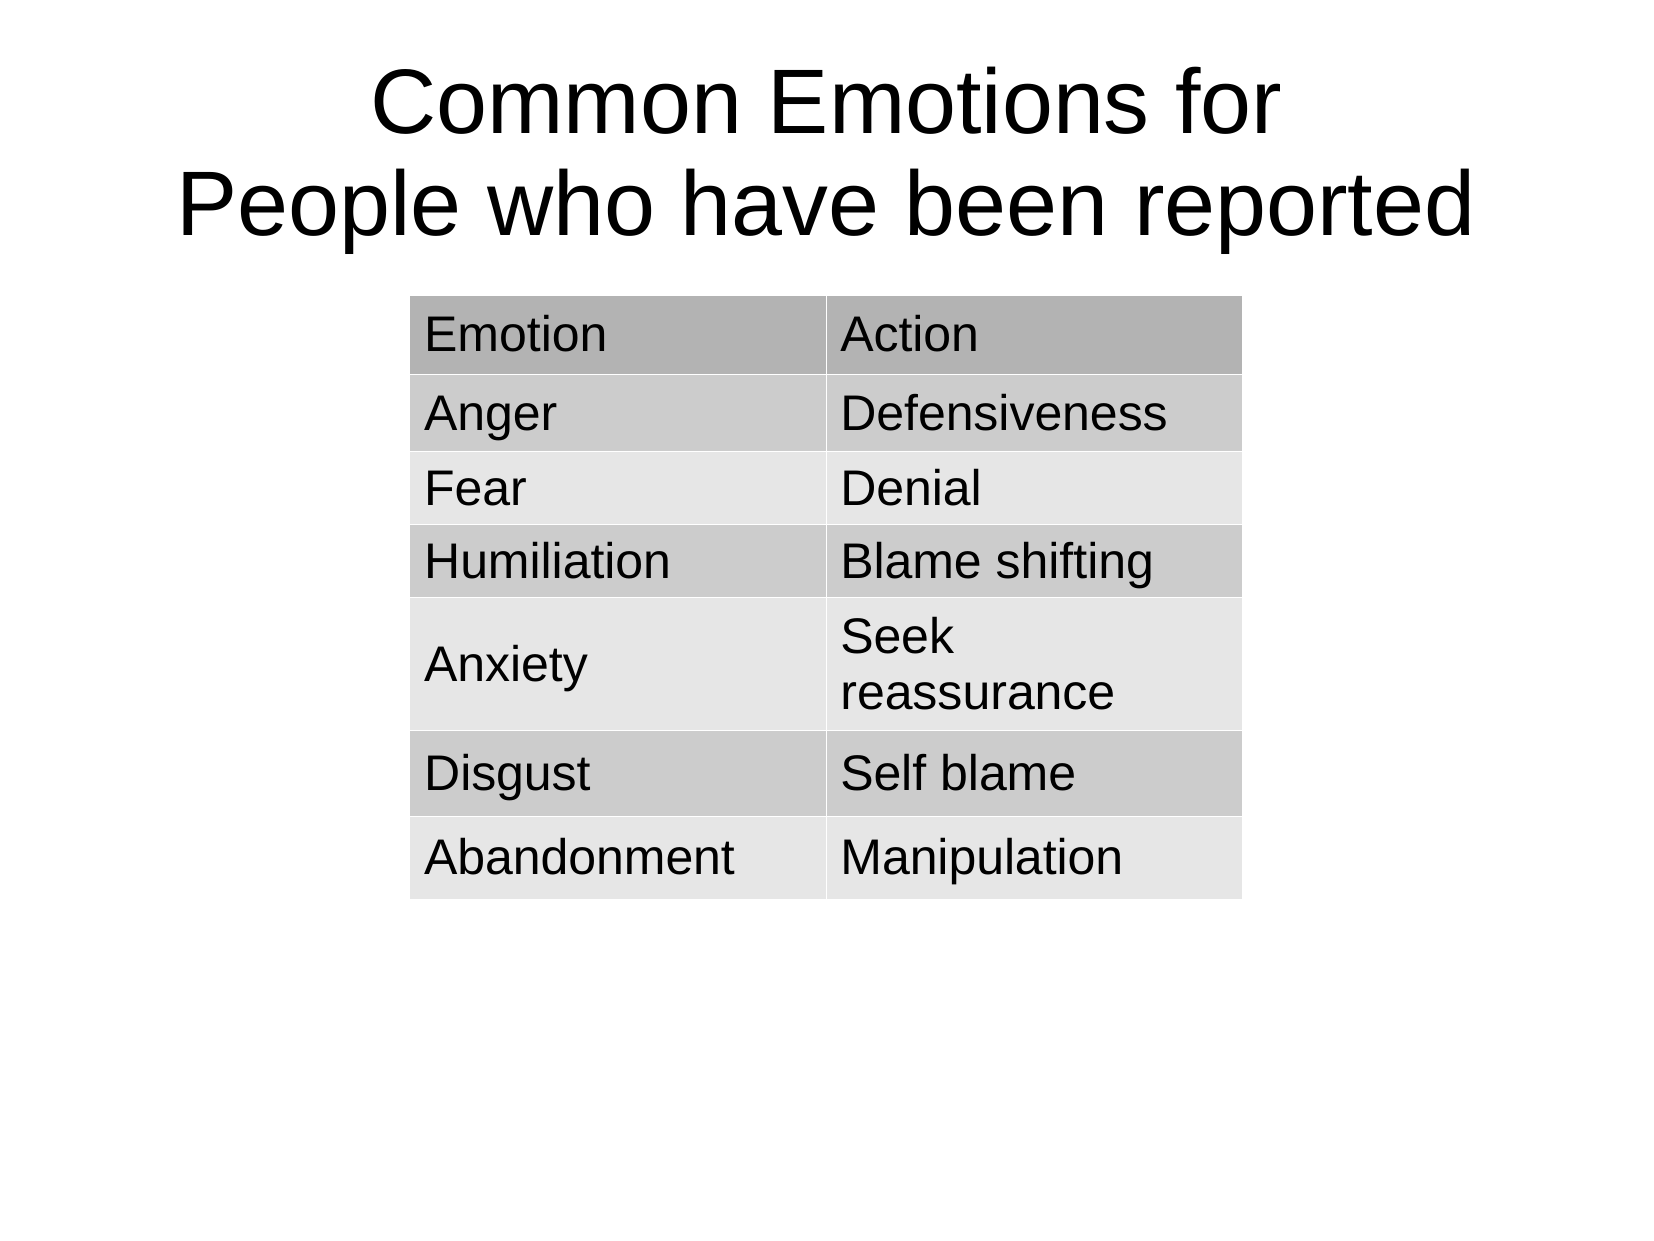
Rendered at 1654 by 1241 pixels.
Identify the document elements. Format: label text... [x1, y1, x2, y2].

table_cell Anger [410, 375, 826, 451]
table_cell Fear [410, 452, 826, 524]
table_cell Blame shifting [827, 525, 1242, 597]
table_cell Denial [827, 452, 1242, 524]
table_cell Anxiety [410, 598, 826, 730]
table_cell Abandonment [410, 817, 826, 899]
table_cell Self blame [827, 731, 1242, 816]
table_header Action [827, 296, 1242, 374]
table_cell Defensiveness [827, 375, 1242, 451]
table_cell Disgust [410, 731, 826, 816]
title Common Emotions for People who have been reported [82, 49, 1571, 257]
table_cell Humiliation [410, 525, 826, 597]
table_cell Seek reassurance [827, 598, 1242, 730]
table_cell Manipulation [827, 817, 1242, 899]
table_header Emotion [410, 296, 826, 374]
